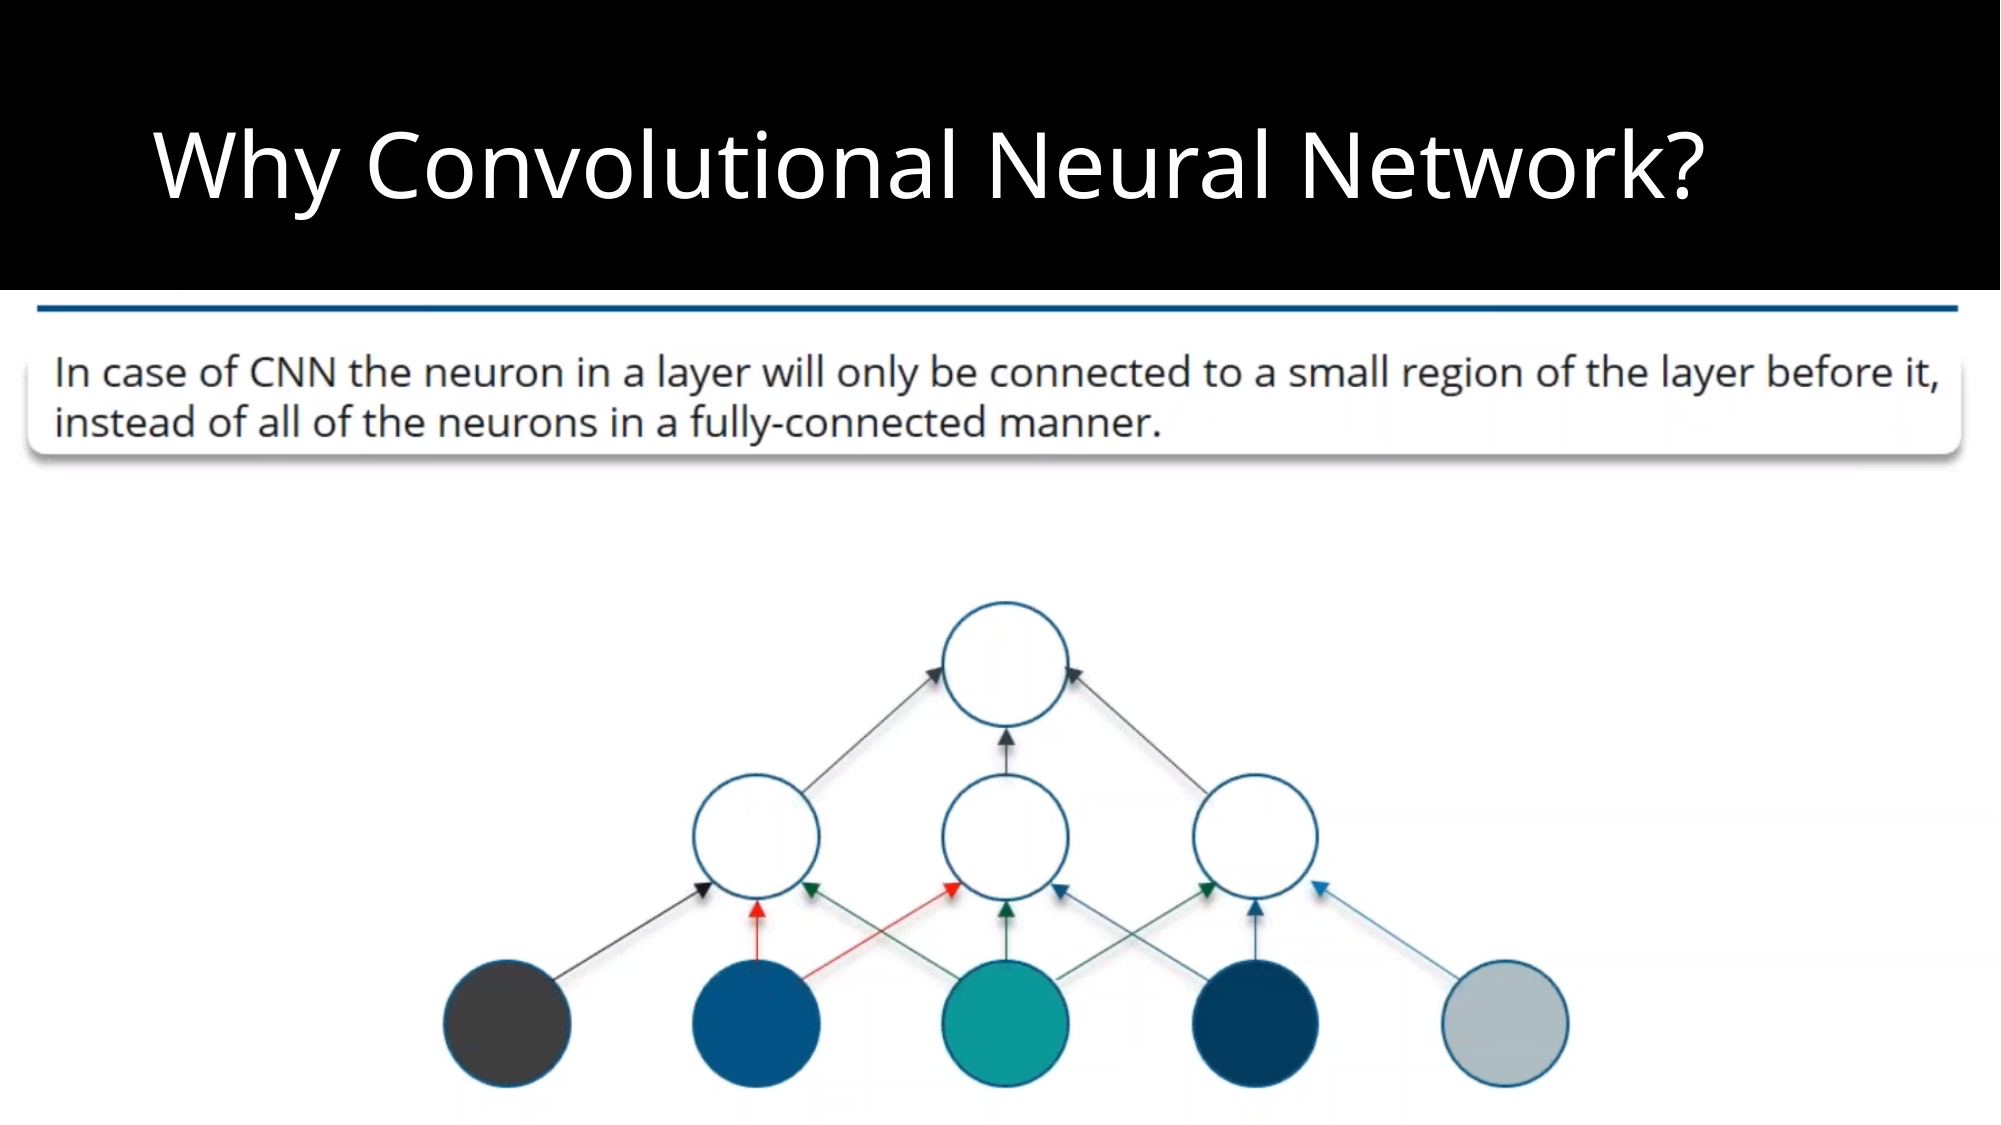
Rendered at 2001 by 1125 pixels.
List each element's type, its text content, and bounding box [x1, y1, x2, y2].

title Why Convolutional Neural Network? [137, 59, 1863, 278]
picture [0, 290, 2000, 1125]
